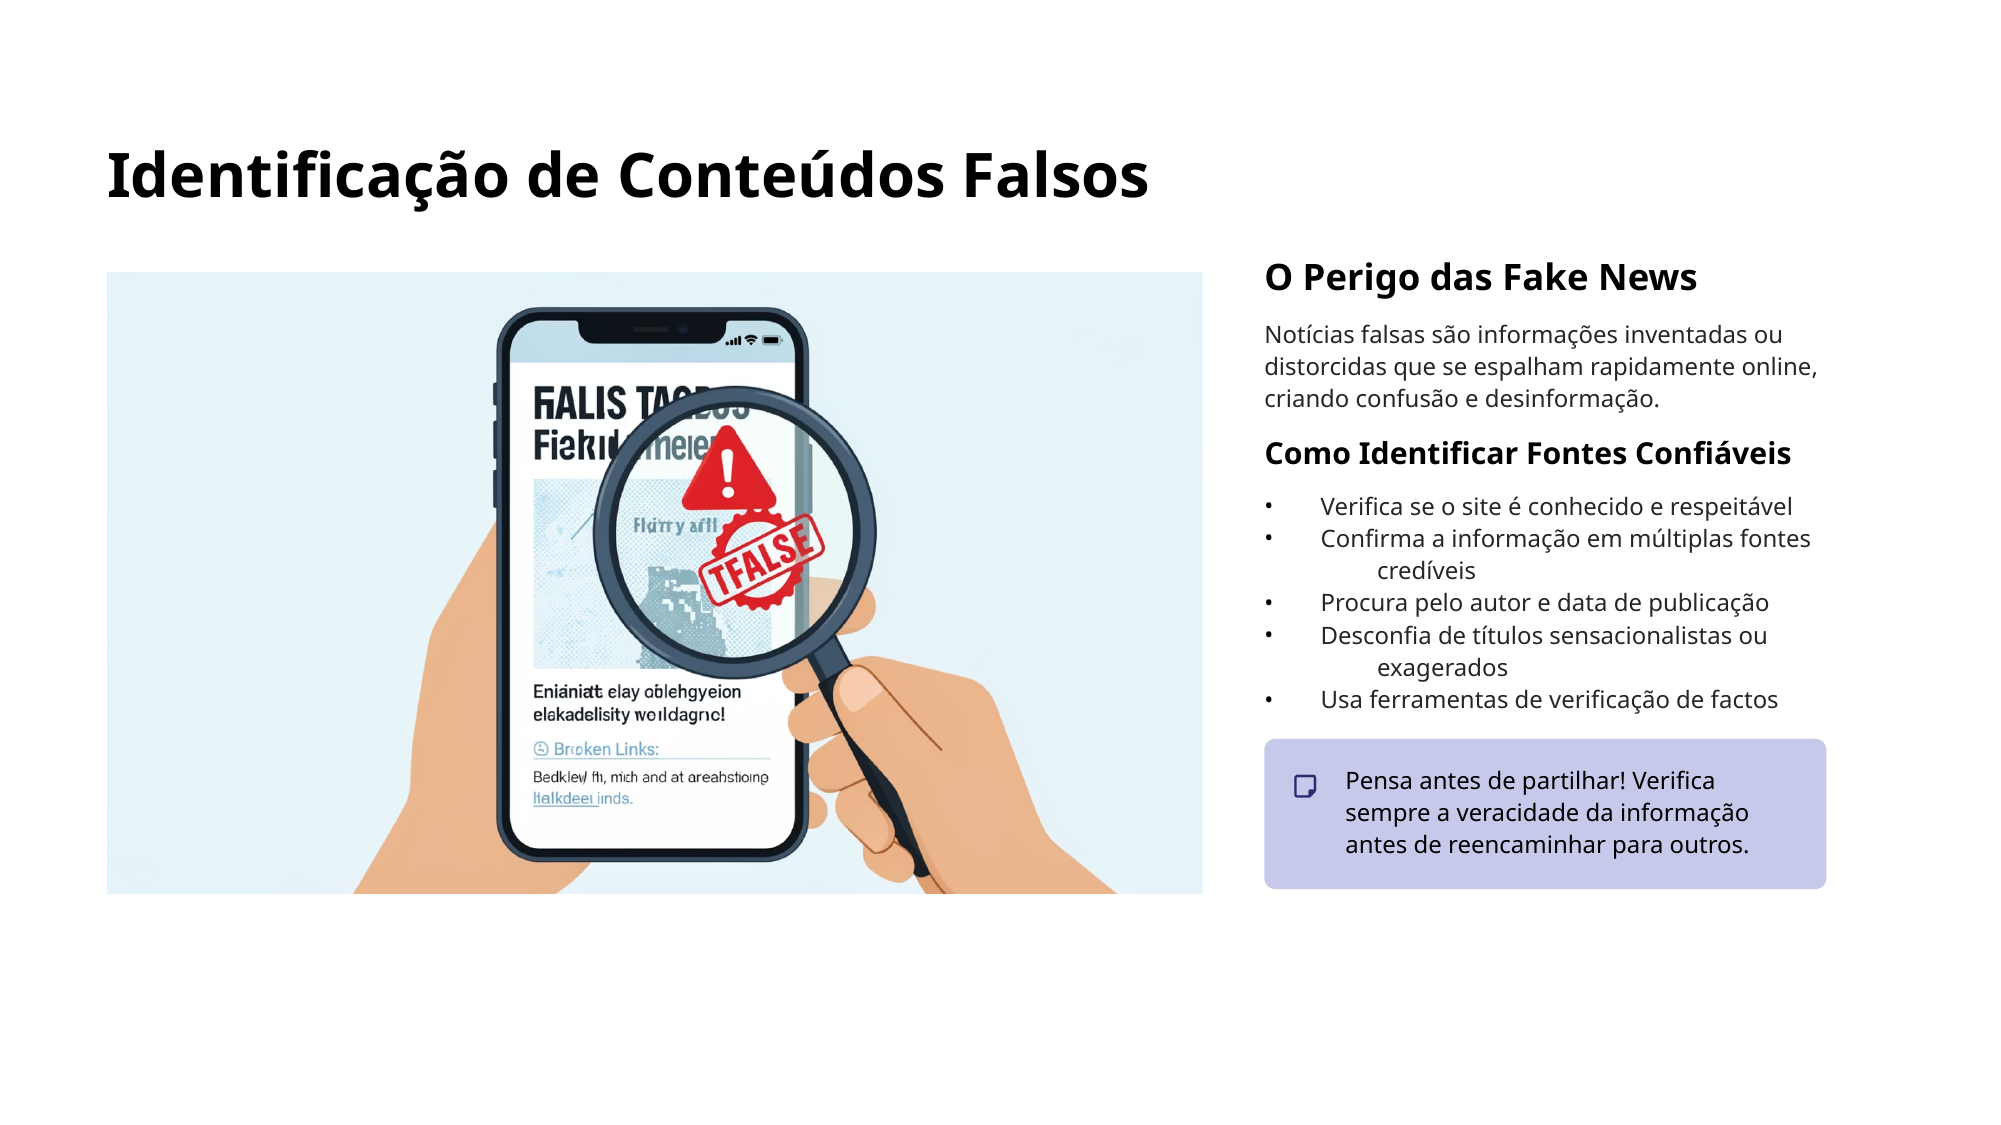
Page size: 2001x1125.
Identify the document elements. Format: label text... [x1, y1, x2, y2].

text_box Notícias falsas são informações inventadas ou distorcidas que se espalham rapidamente online, criando confusão e desinformação. [1264, 316, 1826, 415]
text_box [1264, 738, 1827, 890]
picture [107, 272, 1203, 894]
text_box Verifica se o site é conhecido e respeitável Confirma a informação em múltiplas fontes credíveis Procura pelo autor e data de publicação Desconfia de títulos sensacionalistas ou exagerados Usa ferramentas de verificação de factos [1264, 487, 1826, 720]
picture [1289, 773, 1321, 799]
text_box Como Identificar Fontes Confiáveis [1264, 432, 1798, 471]
text_box O Perigo das Fake News [1264, 252, 1702, 299]
text_box Identificação de Conteúdos Falsos [107, 133, 1156, 211]
text_box Pensa antes de partilhar! Verifica sempre a veracidade da informação antes de reencaminhar para outros. [1345, 762, 1801, 862]
